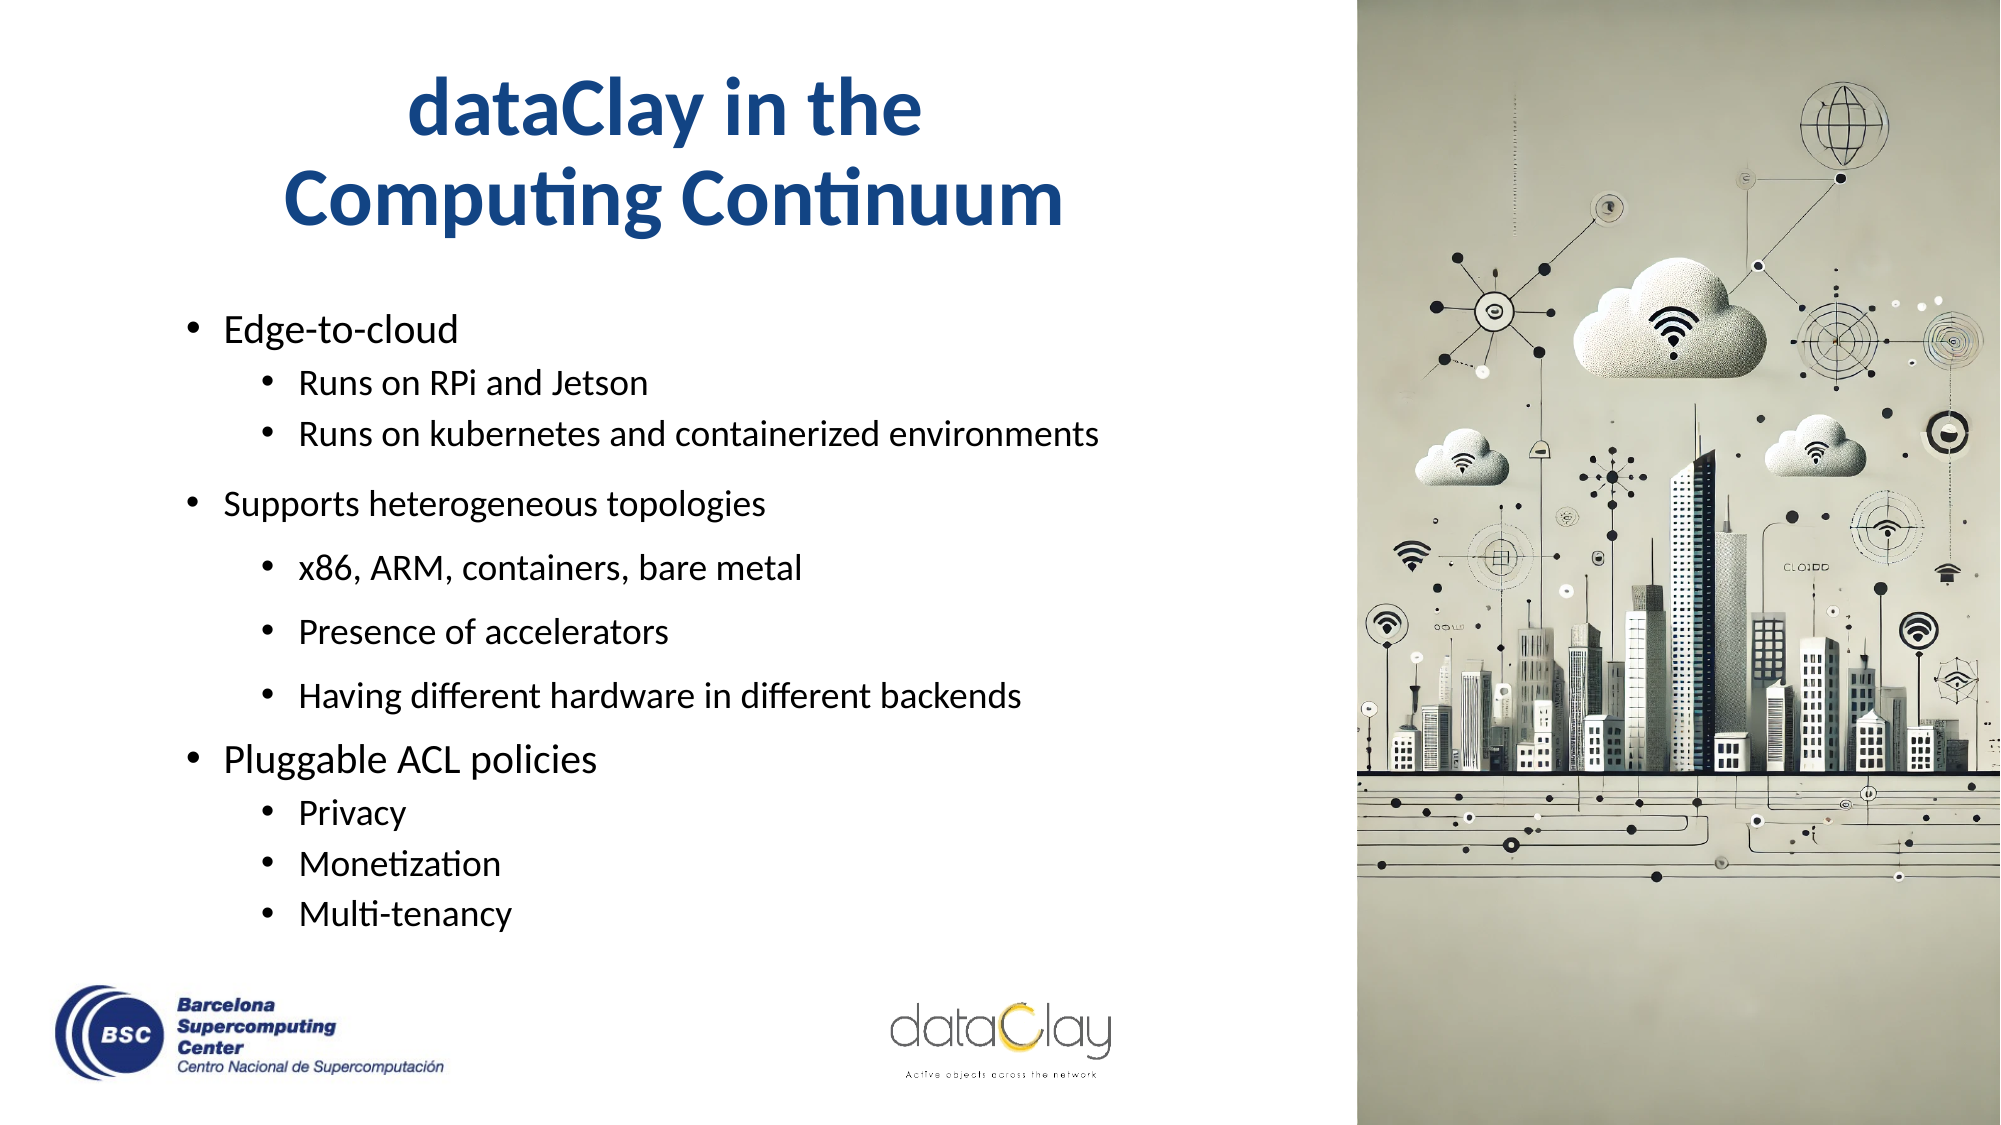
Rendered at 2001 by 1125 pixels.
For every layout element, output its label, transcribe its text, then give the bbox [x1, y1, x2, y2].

list Edge-to-cloud Runs on RPi and Jetson Runs on kubernetes and containerized environments Supports heterogeneous topologies x86, ARM, containers, bare metal Presence of accelerators Having different hardware in different backends Pluggable ACL policies Privacy Monetization Multi-tenancy [171, 299, 1201, 1014]
title dataClay in the Computing Continuum [0, 56, 1351, 263]
picture [0, 0, 2001, 1125]
